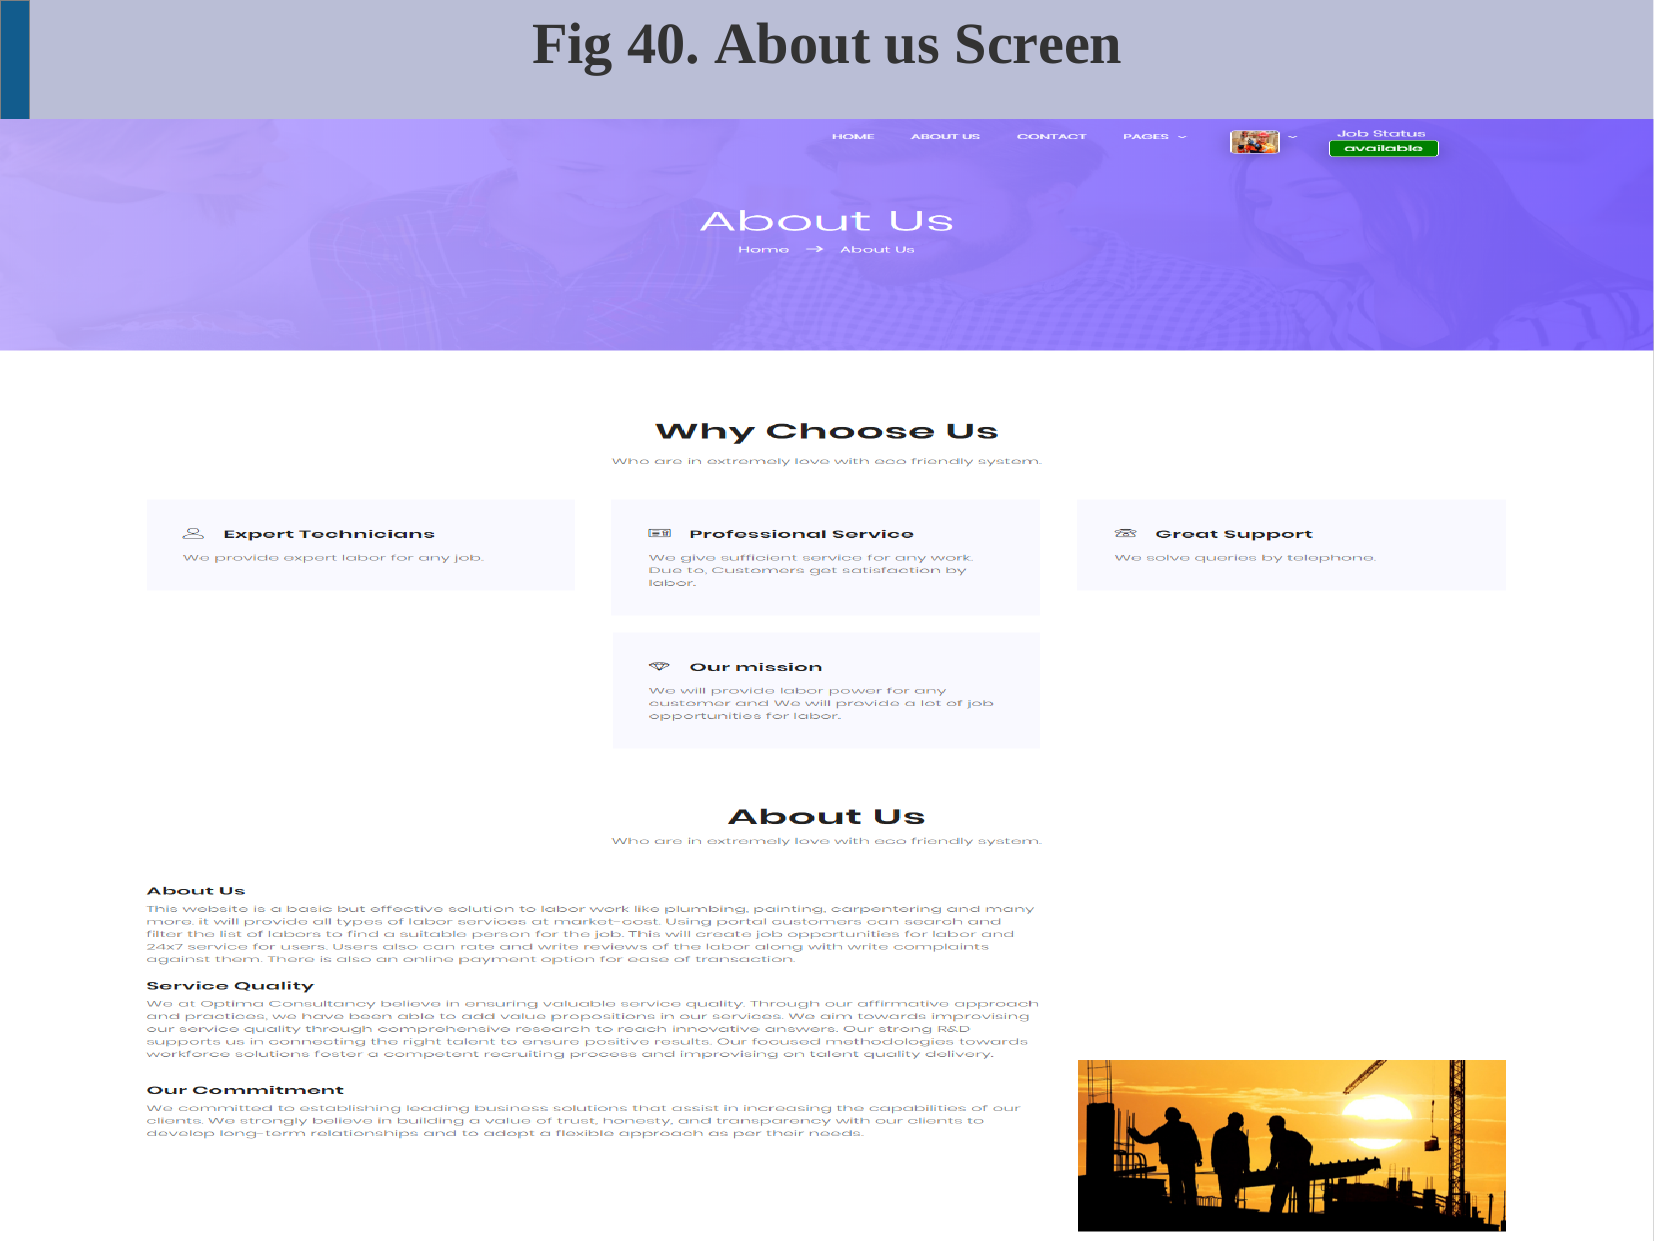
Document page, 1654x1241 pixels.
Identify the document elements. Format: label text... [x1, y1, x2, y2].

title Fig 40. About us Screen [121, 0, 1534, 119]
picture [0, 119, 1654, 1241]
